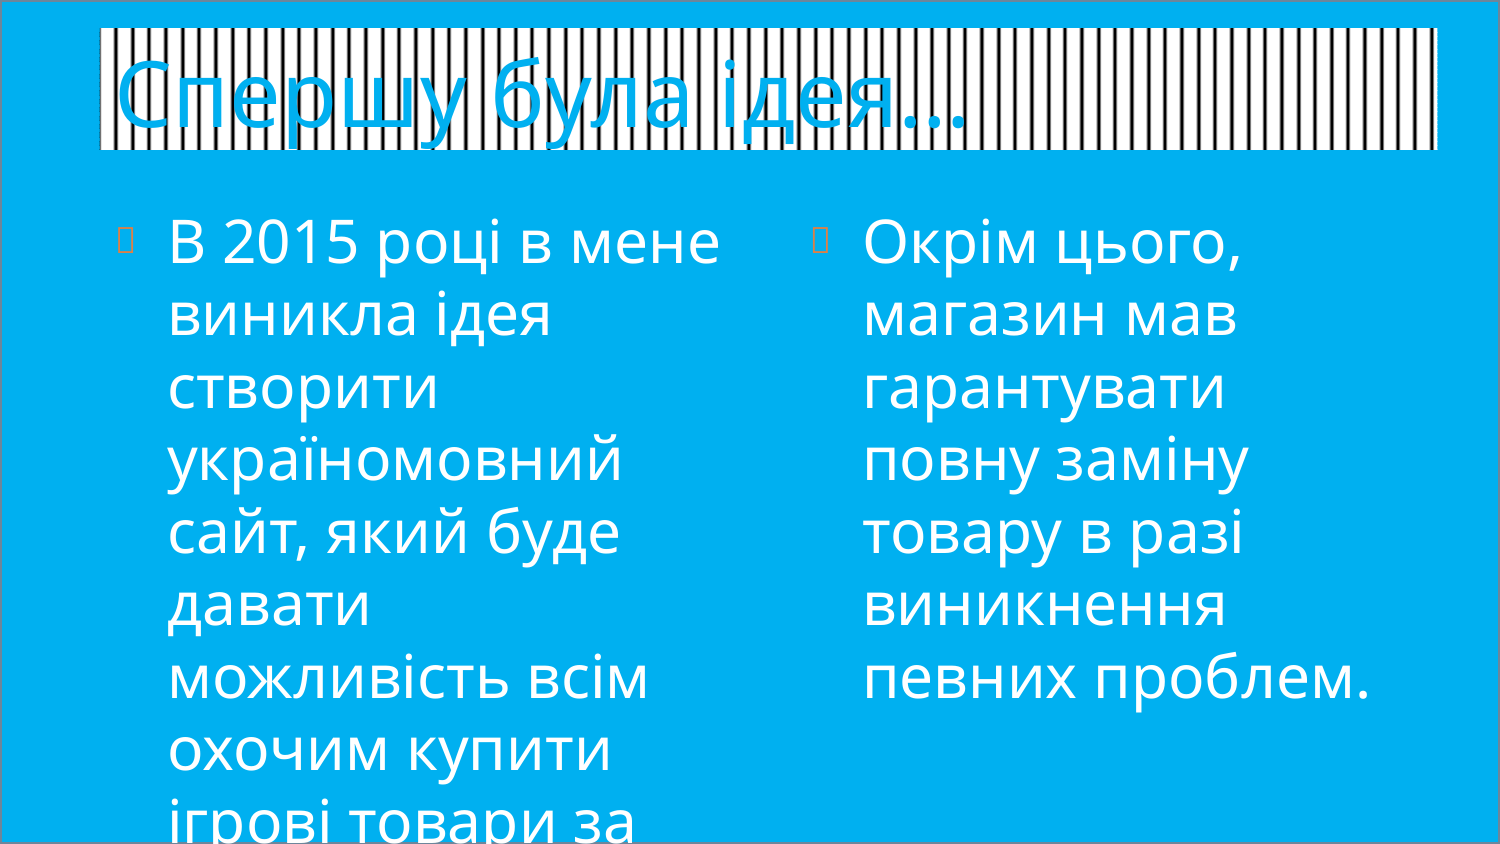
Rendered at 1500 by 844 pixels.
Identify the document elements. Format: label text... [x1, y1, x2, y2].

text_box [491, 839, 499, 844]
text_box [255, 815, 274, 839]
text_box [455, 827, 471, 839]
text_box [0, 0, 1500, 844]
title Спершу була ідея… [99, 28, 1438, 150]
text_box [218, 815, 236, 839]
text_box [385, 815, 404, 839]
list Окрім цього, магазин мав гарантувати повну заміну товару в разі виникнення певних проблем. [794, 195, 1433, 759]
list В 2015 році в мене виникла ідея створити україномовний сайт, який буде давати можливість всім охочим купити ігрові товари за дуже низьку ціну. [99, 195, 738, 759]
text_box [611, 827, 627, 839]
text_box [491, 815, 509, 839]
text_box [218, 839, 226, 844]
